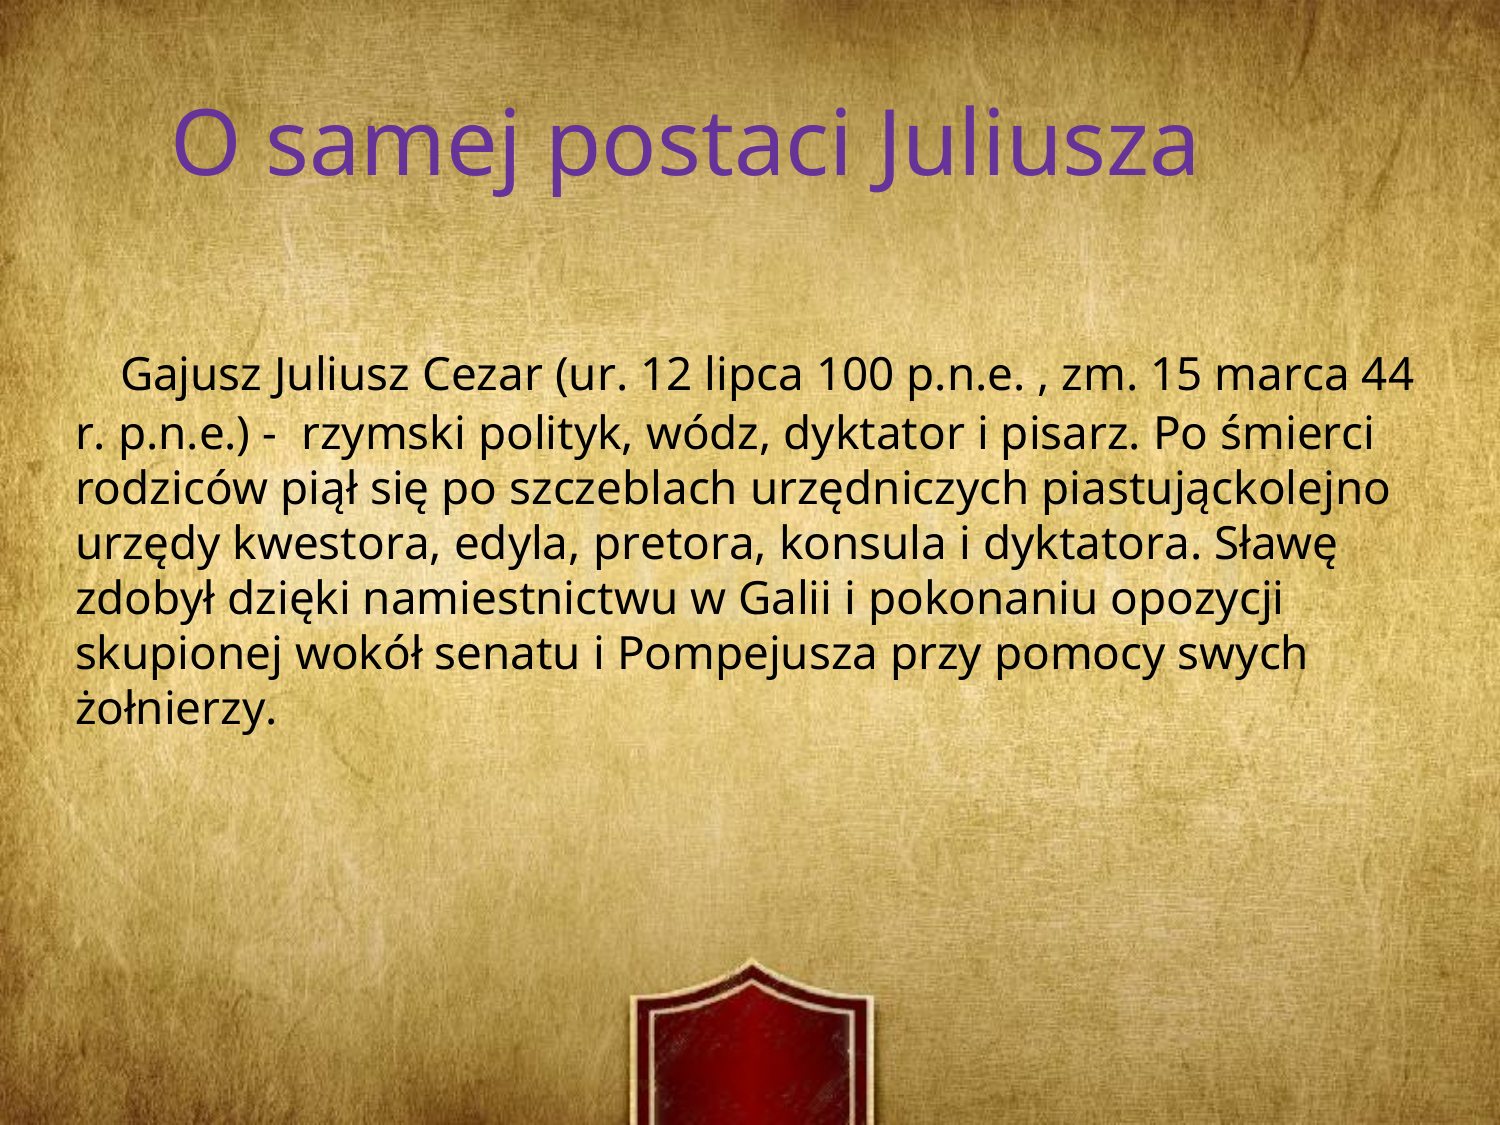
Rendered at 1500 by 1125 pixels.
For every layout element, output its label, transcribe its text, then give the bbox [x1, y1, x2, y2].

picture [0, 0, 1500, 1125]
text_box O samej postaci Juliusza [75, 45, 1426, 233]
text_box Gajusz Juliusz Cezar (ur. 12 lipca 100 p.n.e. , zm. 15 marca 44 r. p.n.e.) - rzymski polityk, wódz, dyktator i pisarz. Po śmierci rodziców piął się po szczeblach urzędniczych piastująckolejno urzędy kwestora, edyla, pretora, konsula i dyktatora. Sławę zdobył dzięki namiestnictwu w Galii i pokonaniu opozycji skupionej wokół senatu i Pompejusza przy pomocy swych żołnierzy. [75, 262, 1426, 851]
